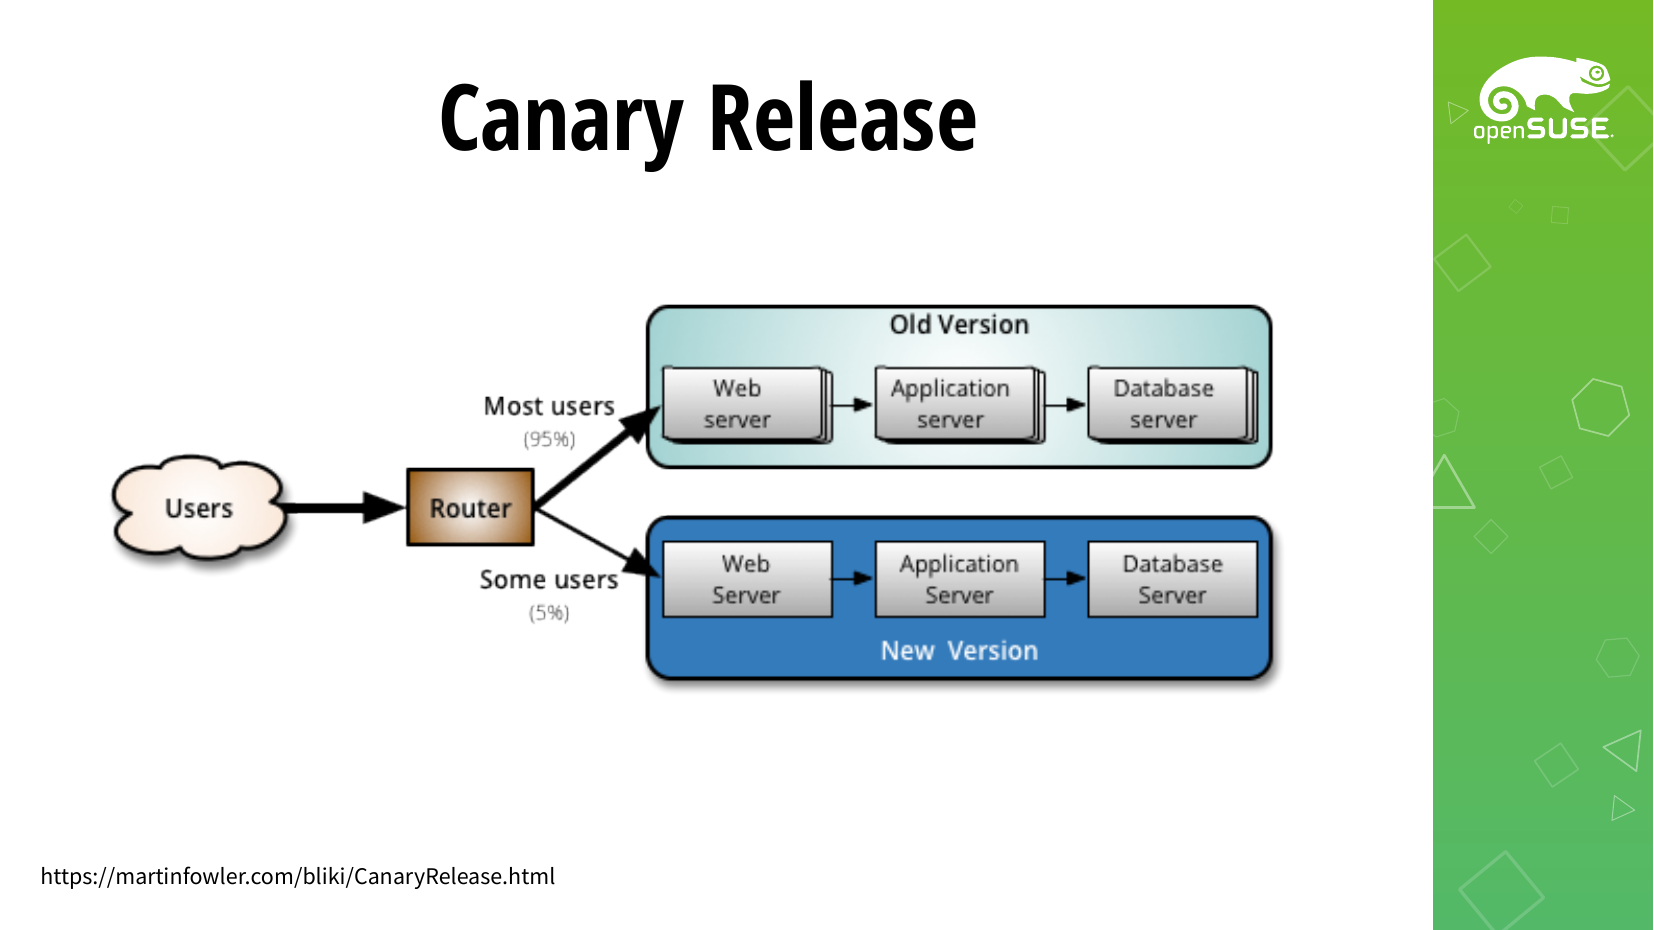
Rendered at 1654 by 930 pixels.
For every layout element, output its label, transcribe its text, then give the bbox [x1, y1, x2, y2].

picture [75, 284, 1311, 723]
title Canary Release [82, 37, 1336, 193]
list https://martinfowler.com/bliki/CanaryRelease.html [15, 861, 856, 892]
